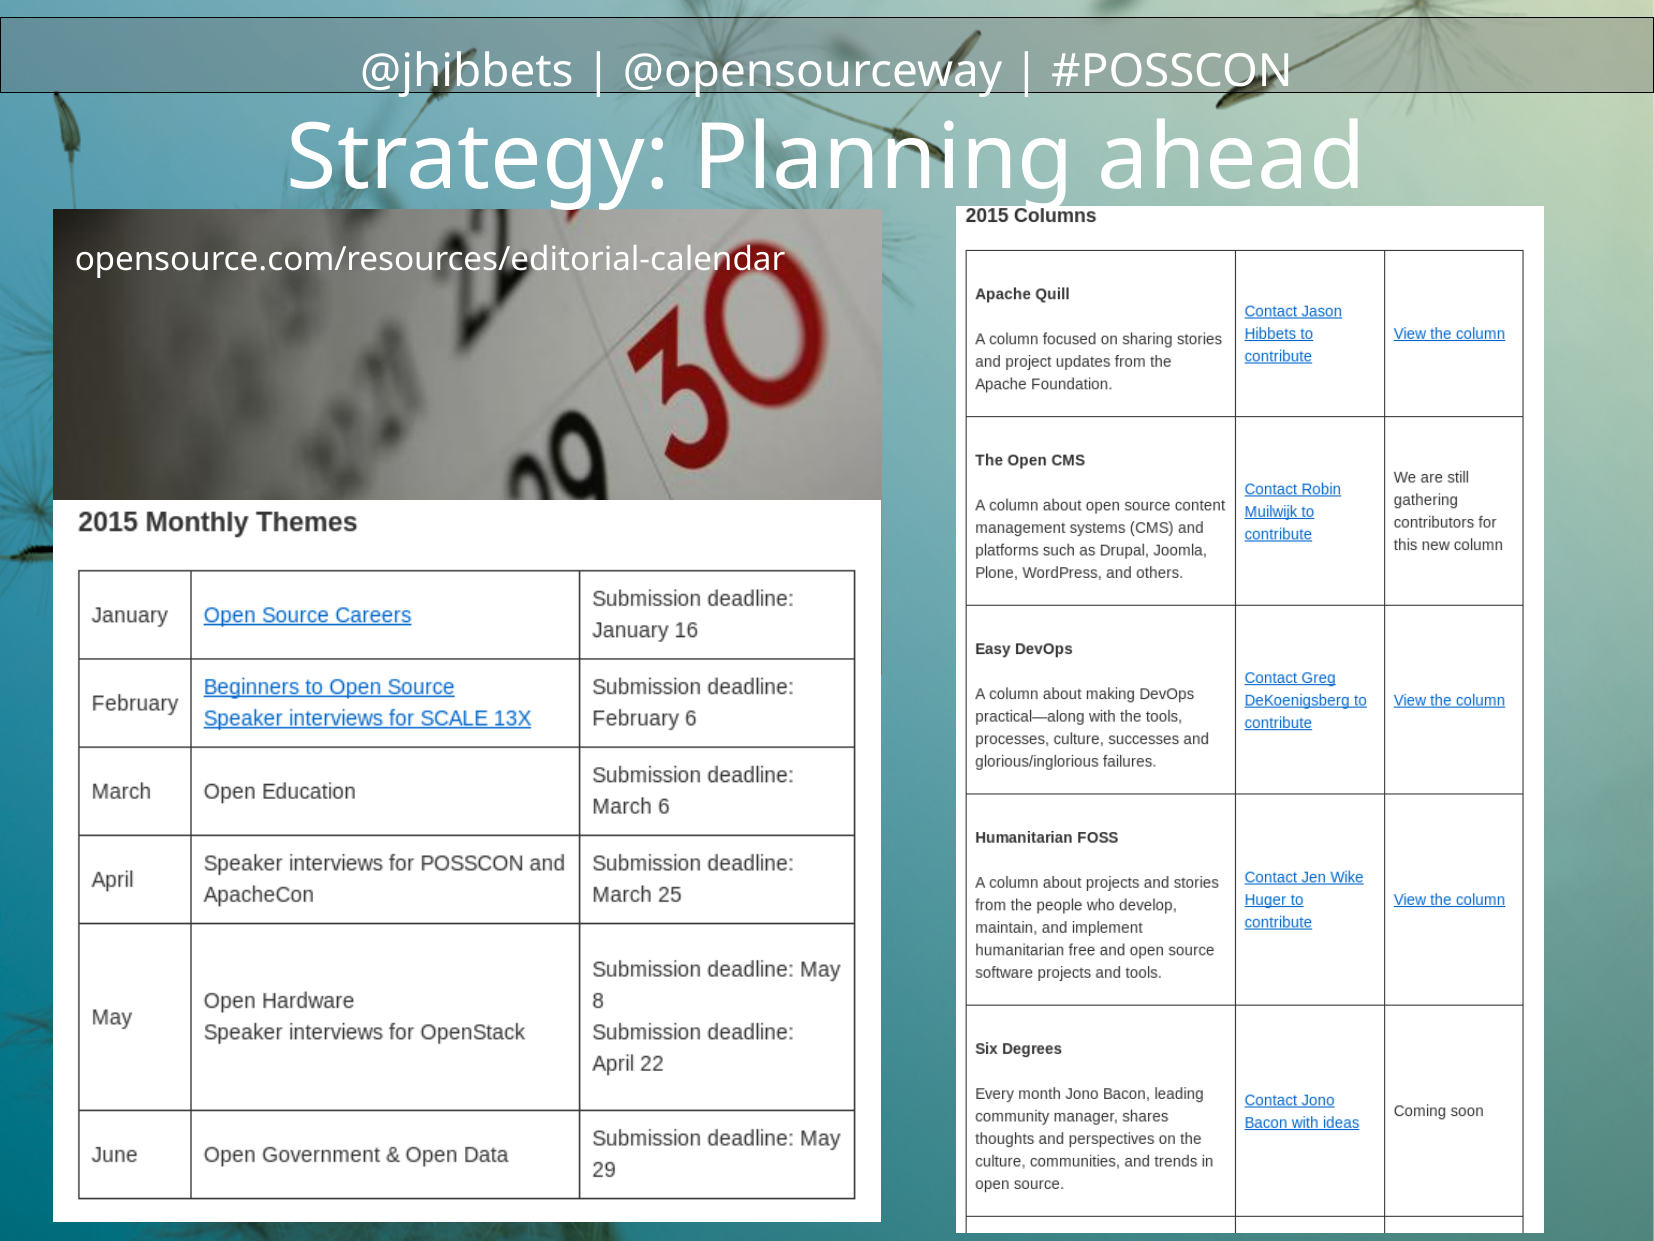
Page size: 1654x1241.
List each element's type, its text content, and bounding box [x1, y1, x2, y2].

title Strategy: Planning ahead [82, 49, 1571, 257]
picture [0, 93, 1654, 1241]
picture [0, 0, 1654, 17]
text_box opensource.com/resources/editorial-calendar [60, 227, 884, 276]
